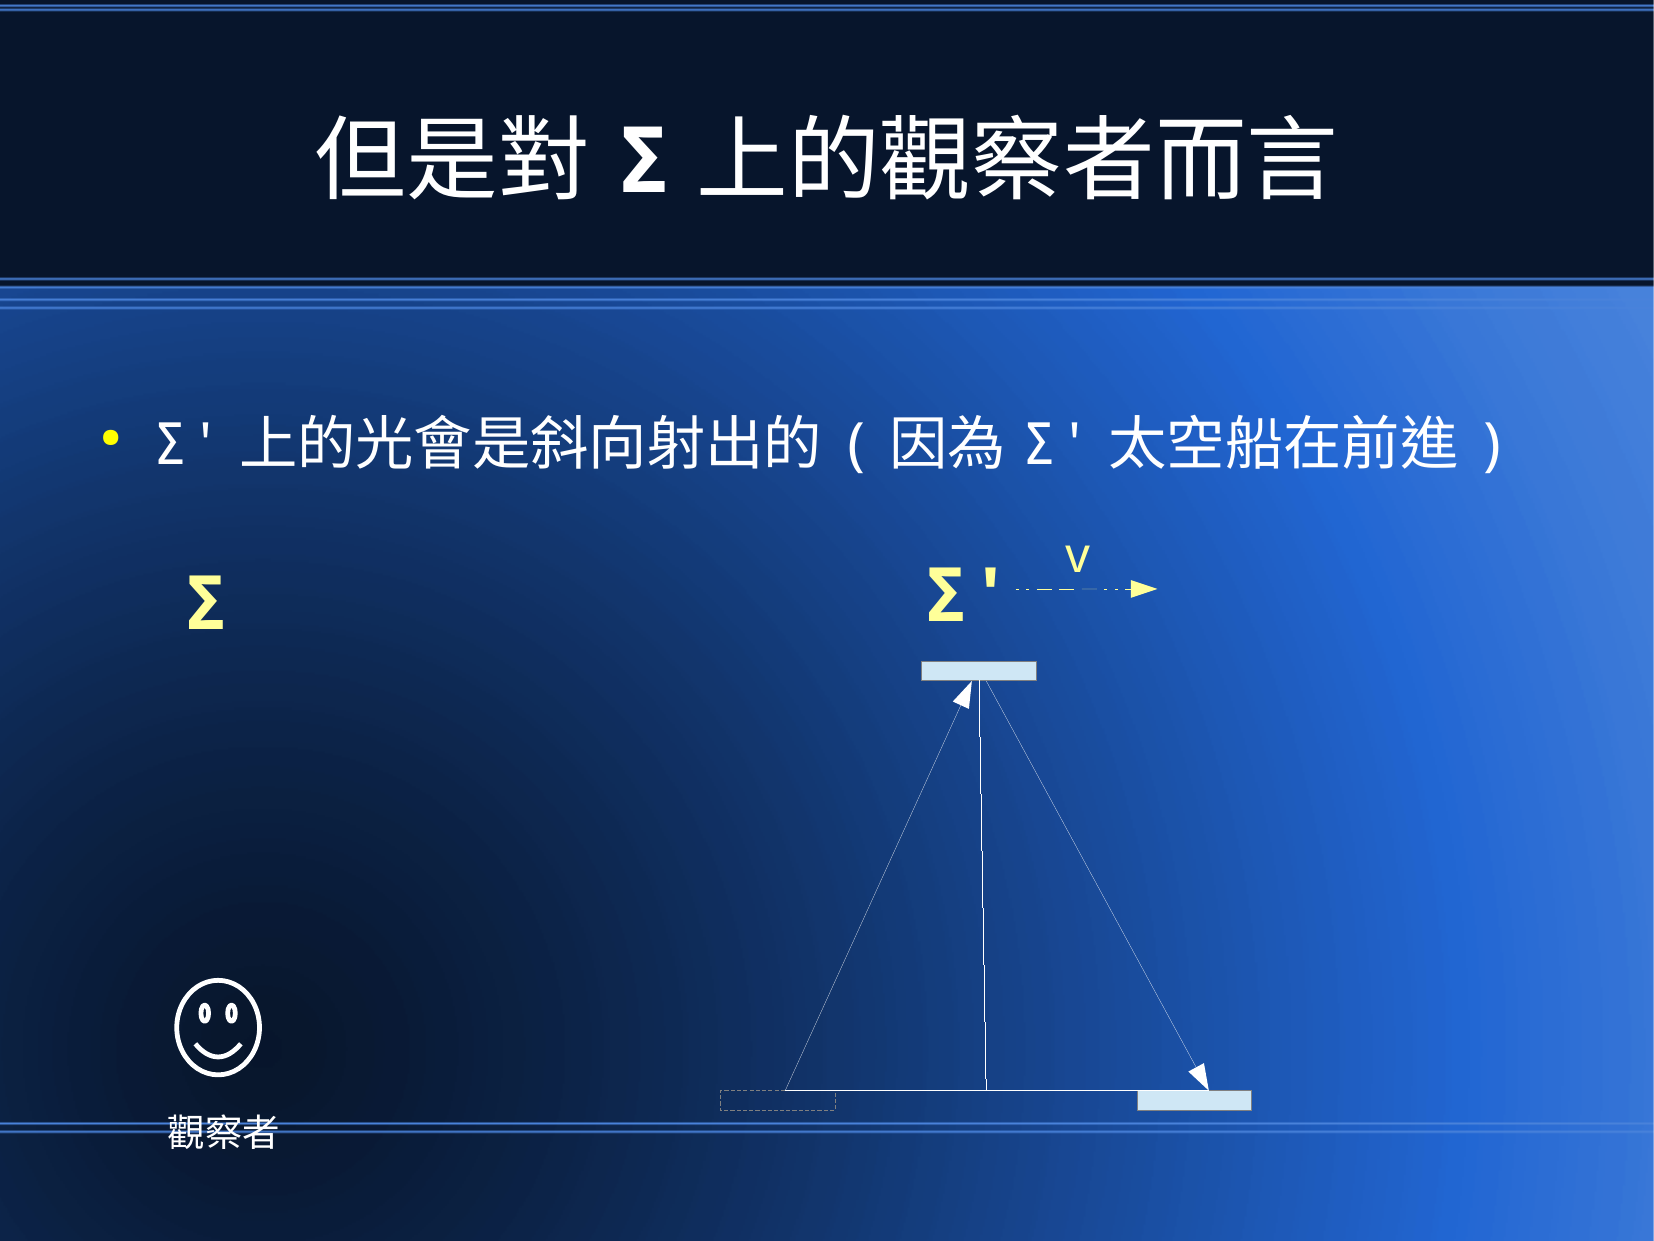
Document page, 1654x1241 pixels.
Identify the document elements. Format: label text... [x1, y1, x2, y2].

text_box [1137, 1090, 1252, 1111]
text_box Σ' [909, 547, 1028, 638]
title 但是對Σ上的觀察者而言 [82, 49, 1571, 257]
text_box Σ [153, 555, 259, 646]
picture [0, 0, 1654, 1241]
text_box [921, 661, 1037, 681]
list Σ'上的光會是斜向射出的(因為Σ'太空船在前進) [82, 355, 1571, 1241]
text_box v [1050, 519, 1106, 591]
text_box 觀察者 [153, 1095, 296, 1158]
